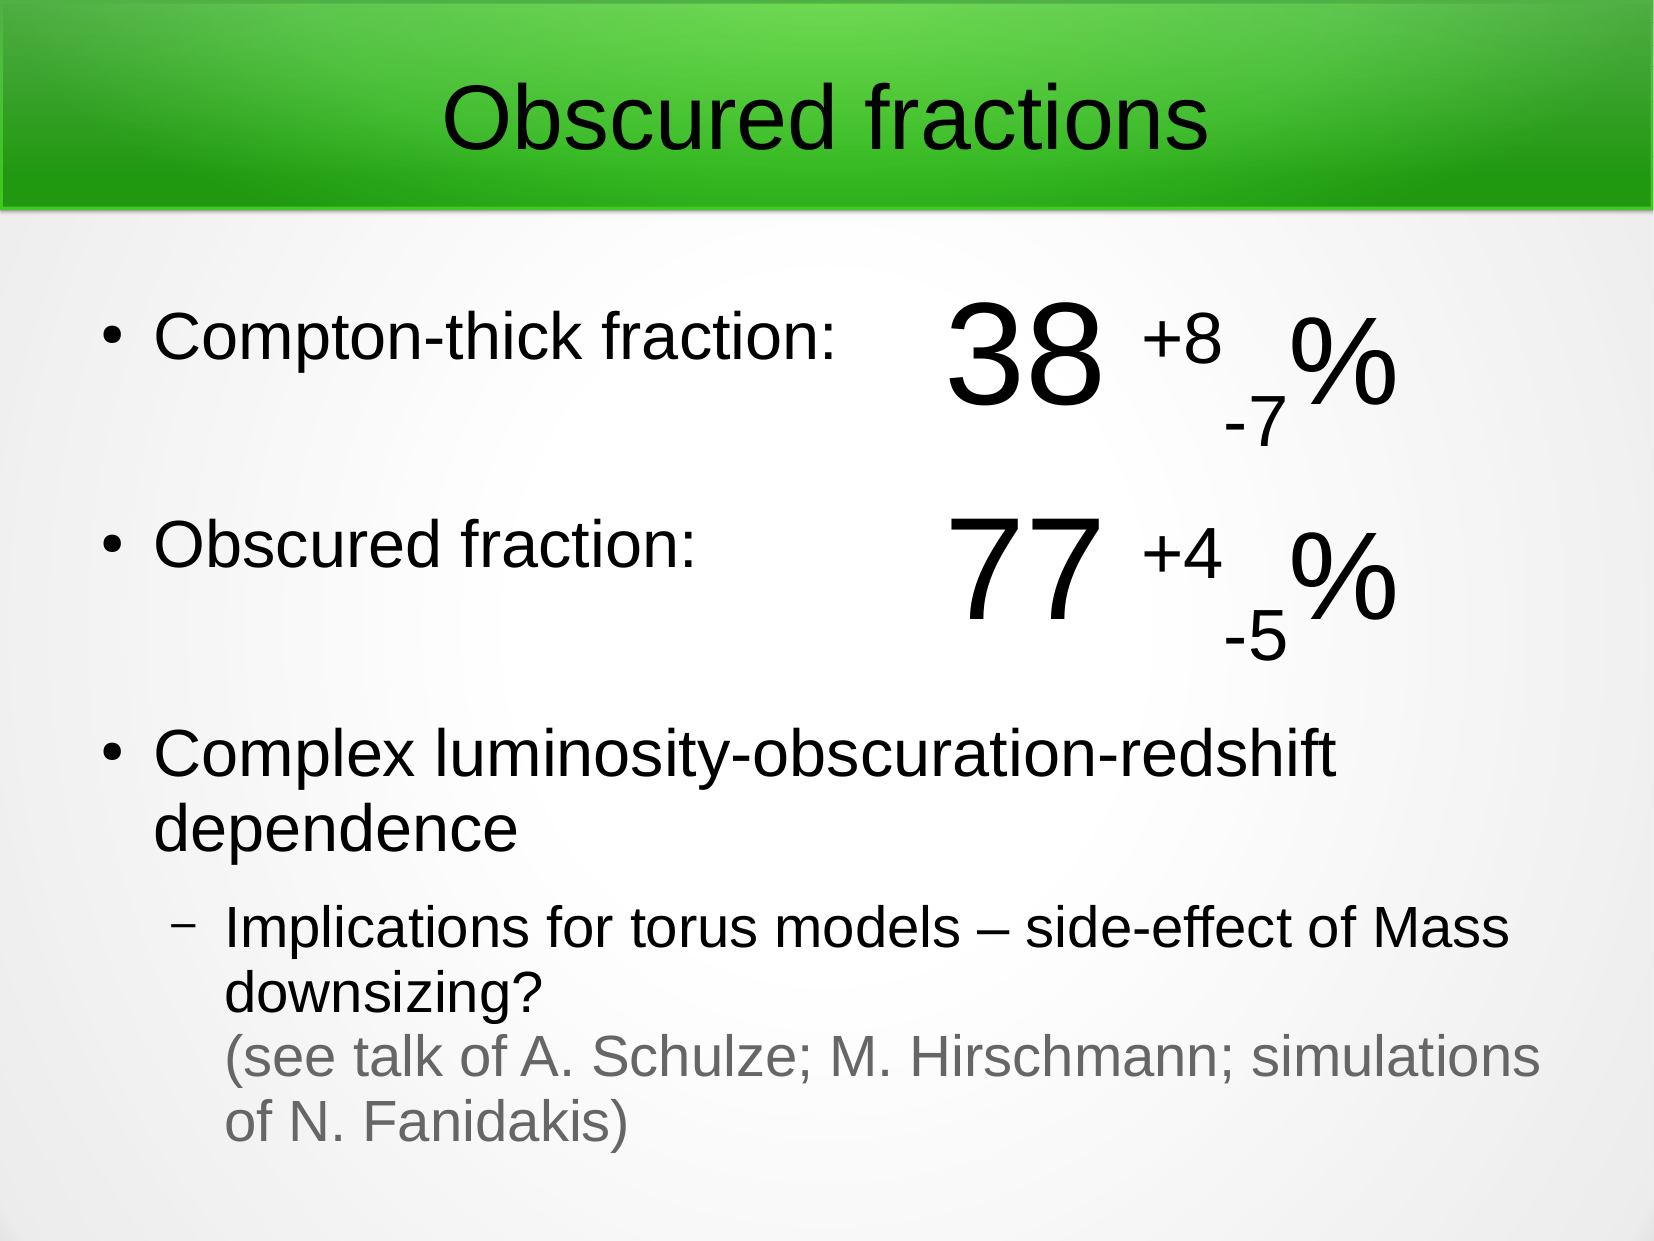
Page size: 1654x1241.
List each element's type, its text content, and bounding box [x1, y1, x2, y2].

list Compton-thick fraction: Obscured fraction: Complex luminosity-obscuration-redshift dependence Implications for torus models – side-effect of Mass downsizing? (see talk of A. Schulze; M. Hirschmann; simulations of N. Fanidakis) [82, 299, 1571, 1216]
text_box 38 +8-7% [930, 265, 1516, 469]
title Obscured fractions [82, 47, 1571, 189]
text_box 77 +4-5% [930, 480, 1516, 684]
